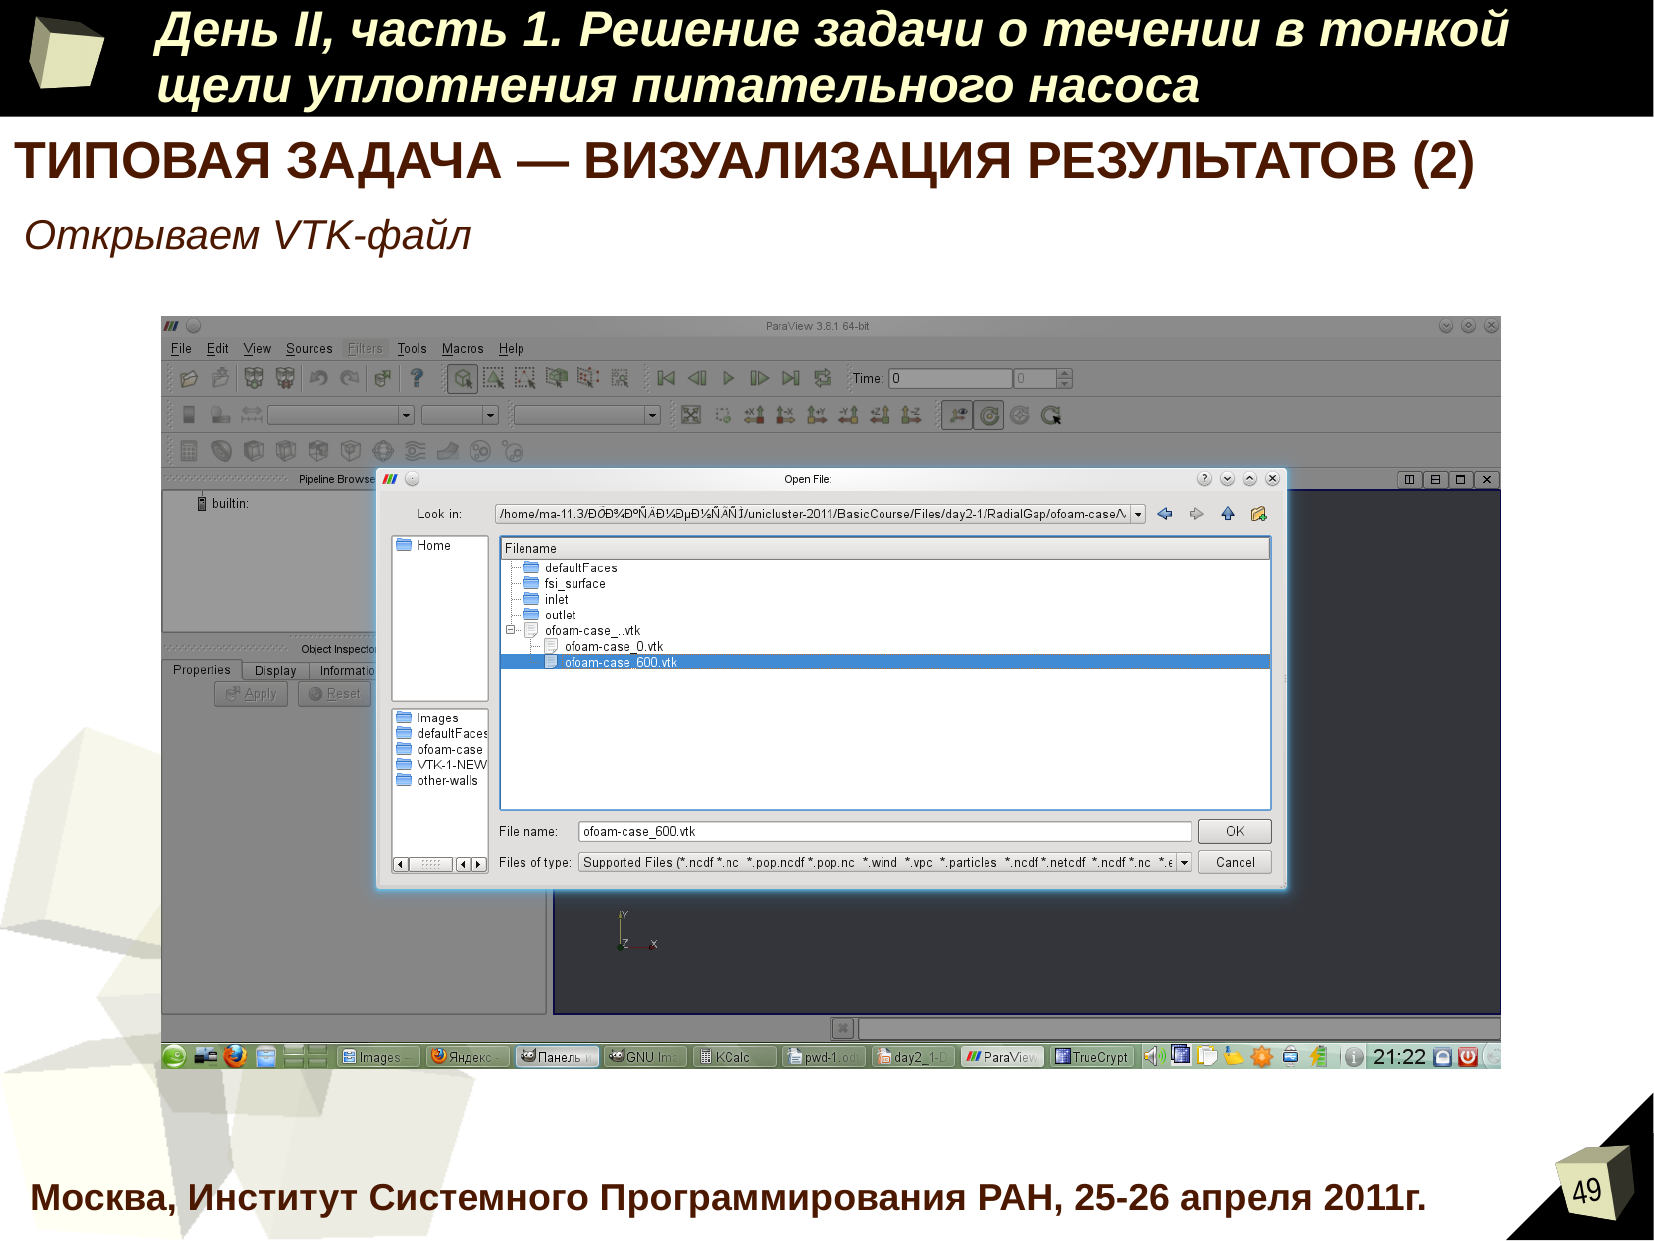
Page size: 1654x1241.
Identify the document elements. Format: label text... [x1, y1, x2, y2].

text_box Открываем VTK-файл [9, 204, 1654, 266]
picture [0, 316, 1501, 1241]
text_box ТИПОВАЯ ЗАДАЧА — ВИЗУАЛИЗАЦИЯ РЕЗУЛЬТАТОВ (2) [0, 124, 1654, 214]
picture [464, 1193, 472, 1198]
